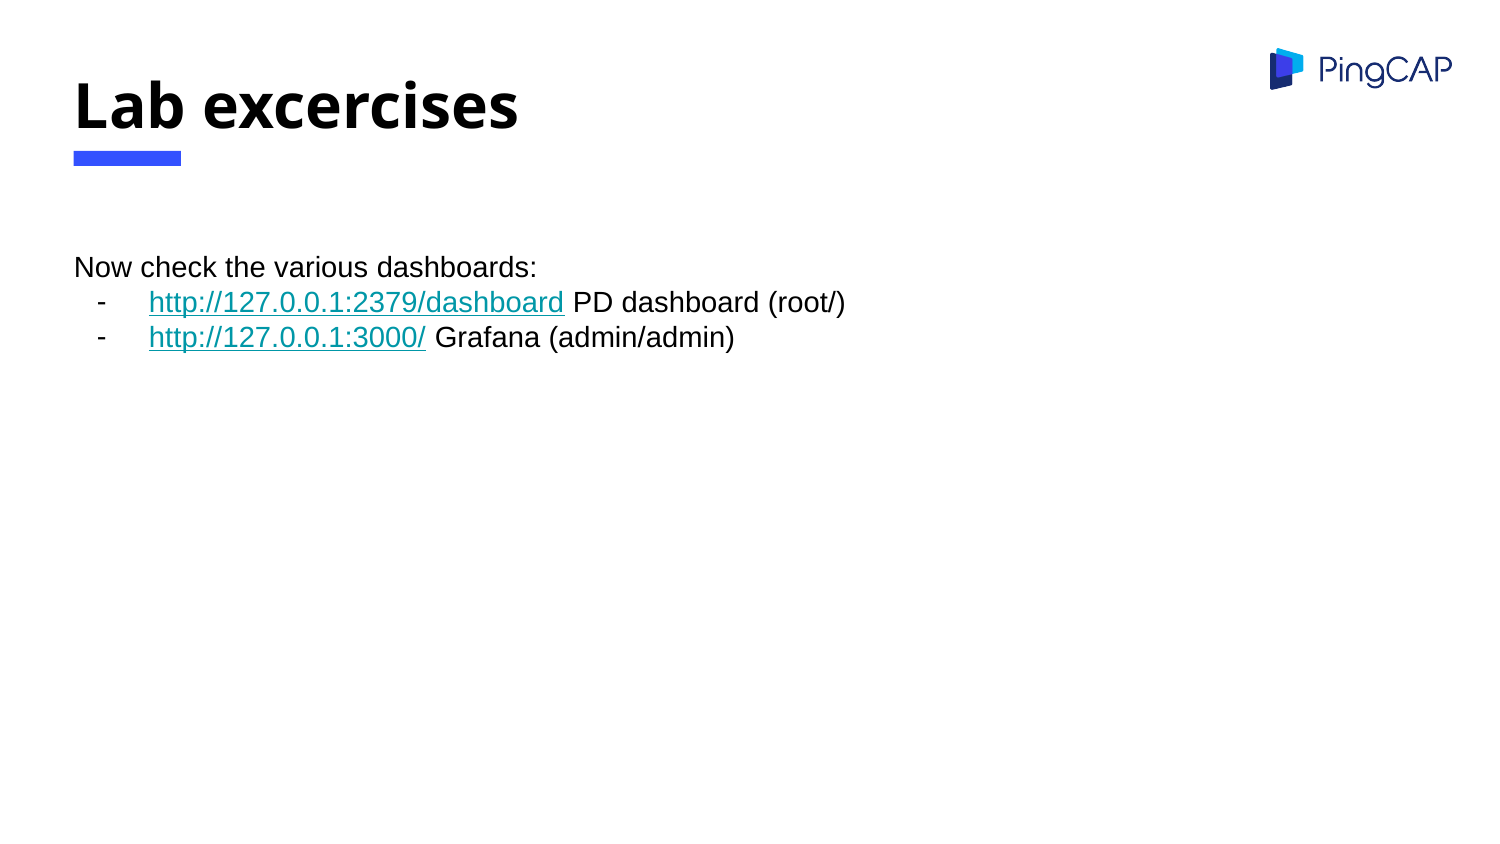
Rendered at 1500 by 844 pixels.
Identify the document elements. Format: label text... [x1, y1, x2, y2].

picture [1270, 48, 1452, 90]
text_box Lab excercises [58, 50, 925, 151]
text_box Now check the various dashboards: http://127.0.0.1:2379/dashboard PD dashboard (root/) http://127.0.0.1:3000/ Grafana (admin/admin) [58, 198, 1226, 775]
text_box [73, 150, 181, 166]
